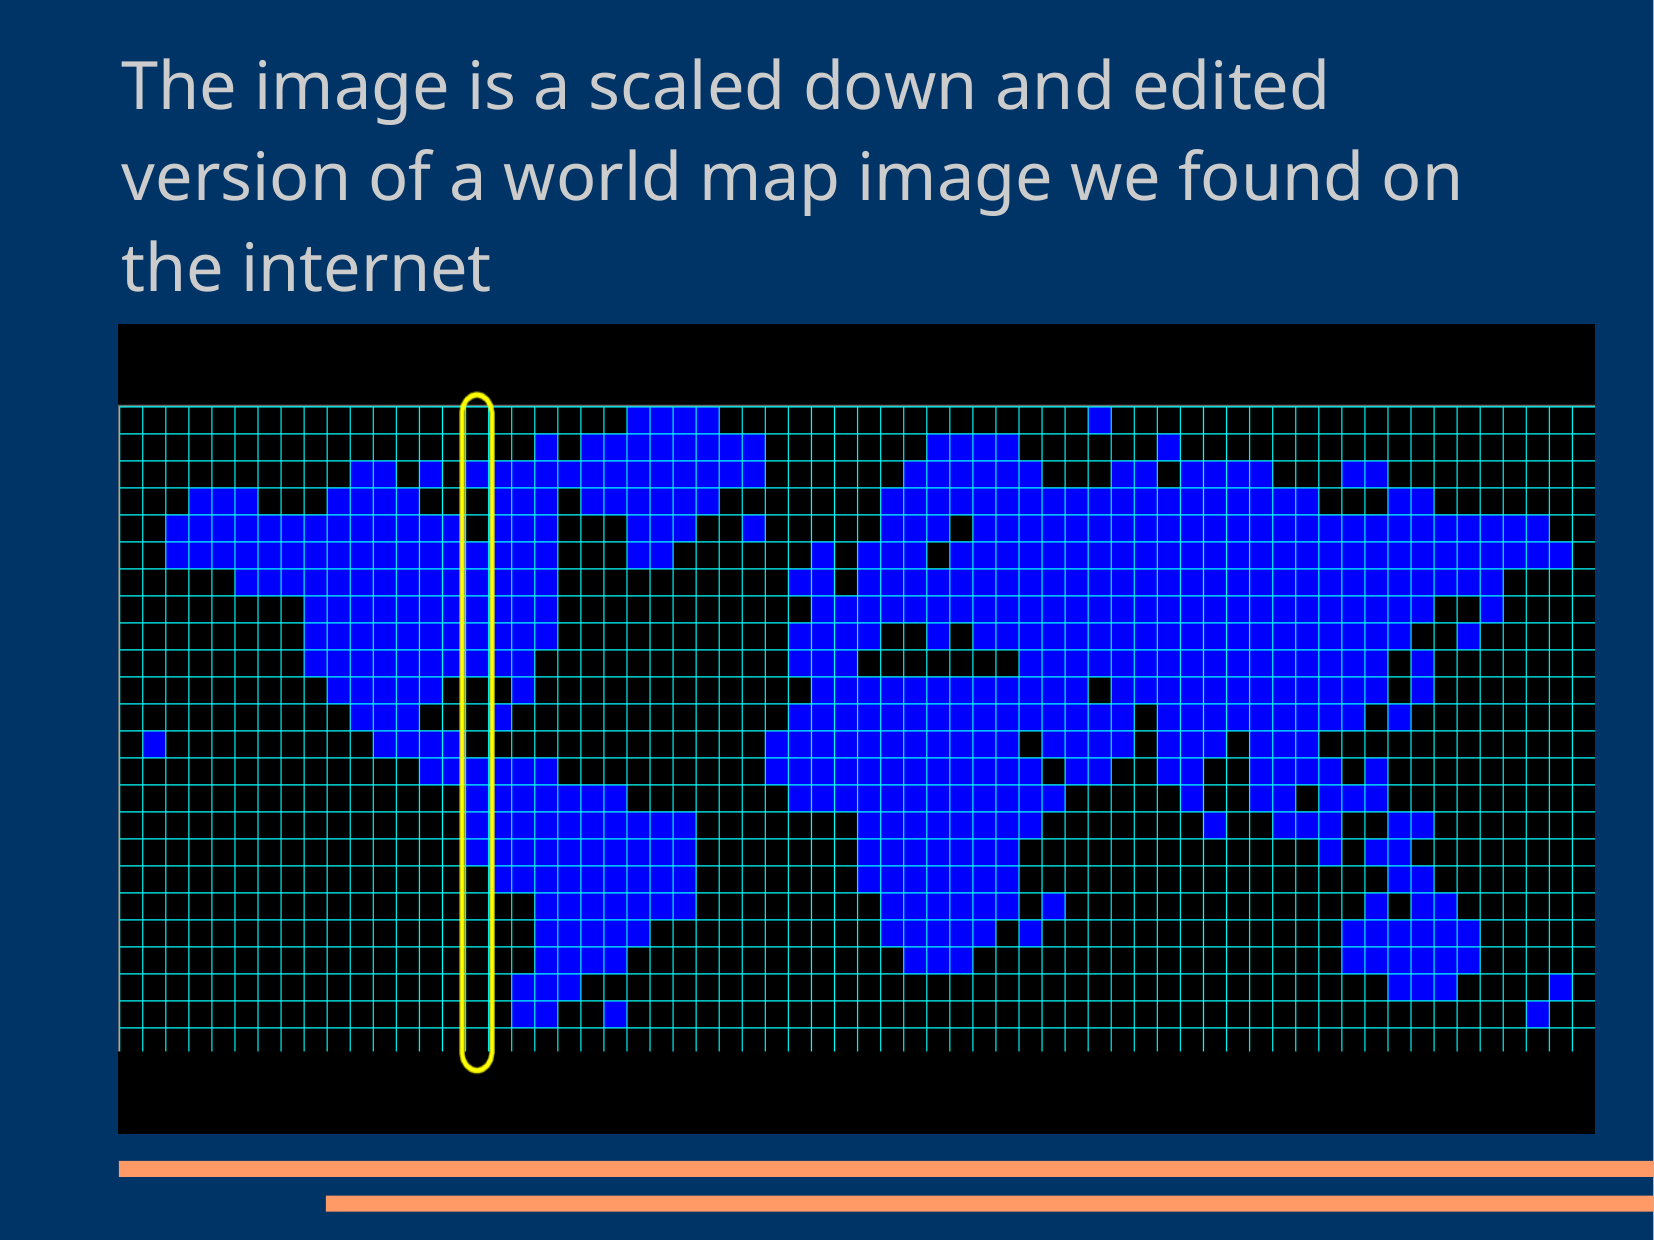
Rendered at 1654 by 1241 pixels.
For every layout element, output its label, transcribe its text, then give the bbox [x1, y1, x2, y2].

subtitle The image is a scaled down and edited version of a world map image we found on the internet [121, 53, 1534, 296]
picture [118, 324, 1595, 1134]
